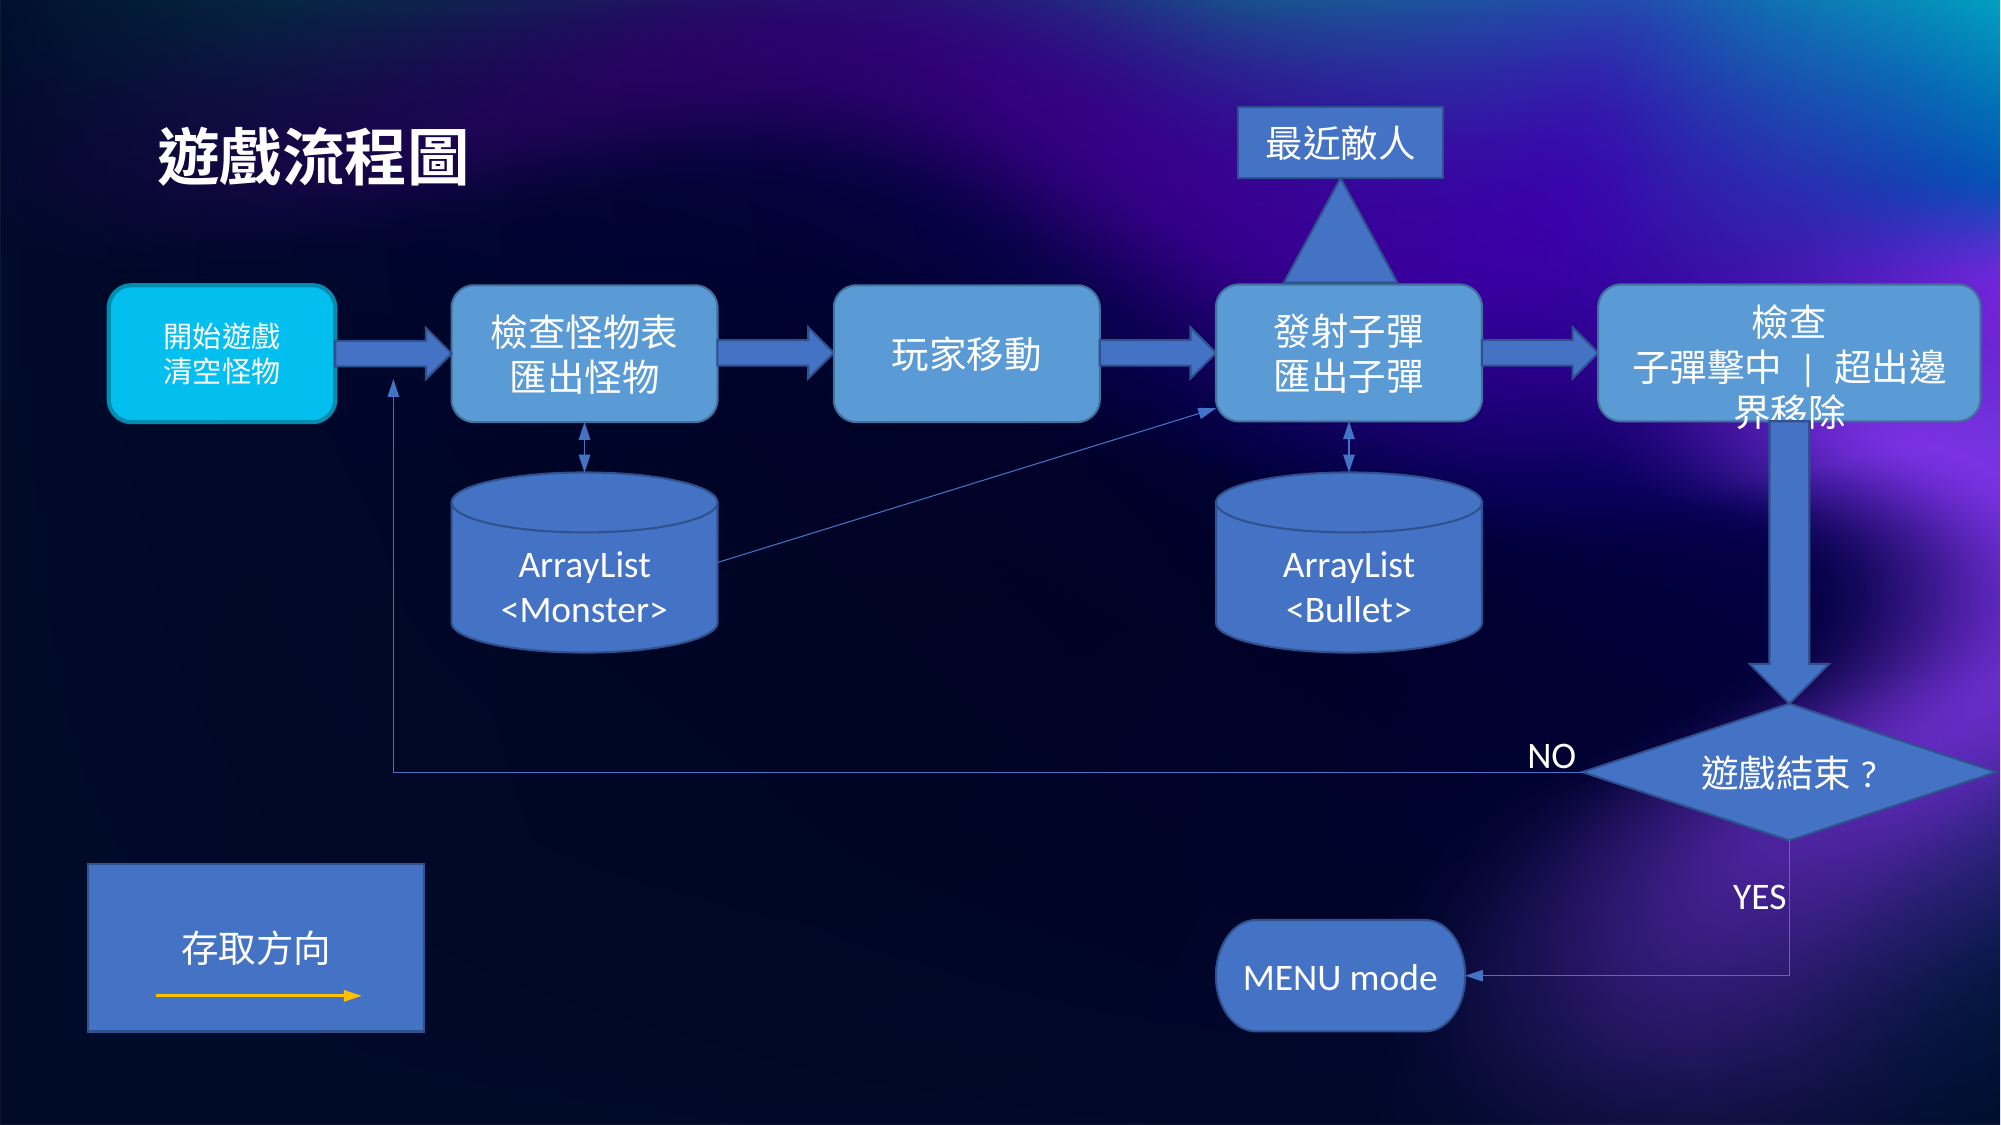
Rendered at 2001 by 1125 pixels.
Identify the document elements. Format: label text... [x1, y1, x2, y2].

text_box 最近敵人 [1238, 107, 1443, 178]
text_box ArrayList <Bullet> [1216, 472, 1483, 653]
text_box [1749, 421, 1830, 703]
text_box ArrayList <Monster> [451, 472, 718, 653]
text_box 檢查 子彈擊中 | 超出邊界移除 [1598, 284, 1981, 422]
text_box 開始遊戲 清空怪物 [108, 285, 336, 423]
text_box [717, 327, 833, 379]
text_box [1099, 327, 1216, 379]
text_box [335, 328, 452, 380]
text_box YES [1718, 864, 1803, 926]
title 遊戲流程圖 [157, 118, 1001, 223]
text_box 發射子彈 匯出子彈 [1216, 284, 1483, 422]
text_box 存取方向 [88, 864, 424, 1032]
text_box 遊戲結束? [1593, 703, 1997, 841]
text_box MENU mode [1215, 920, 1466, 1032]
text_box [1283, 178, 1398, 283]
text_box 檢查怪物表 匯出怪物 [451, 285, 718, 423]
text_box [1481, 327, 1598, 379]
text_box NO [1512, 723, 1593, 785]
text_box 玩家移動 [833, 285, 1100, 423]
